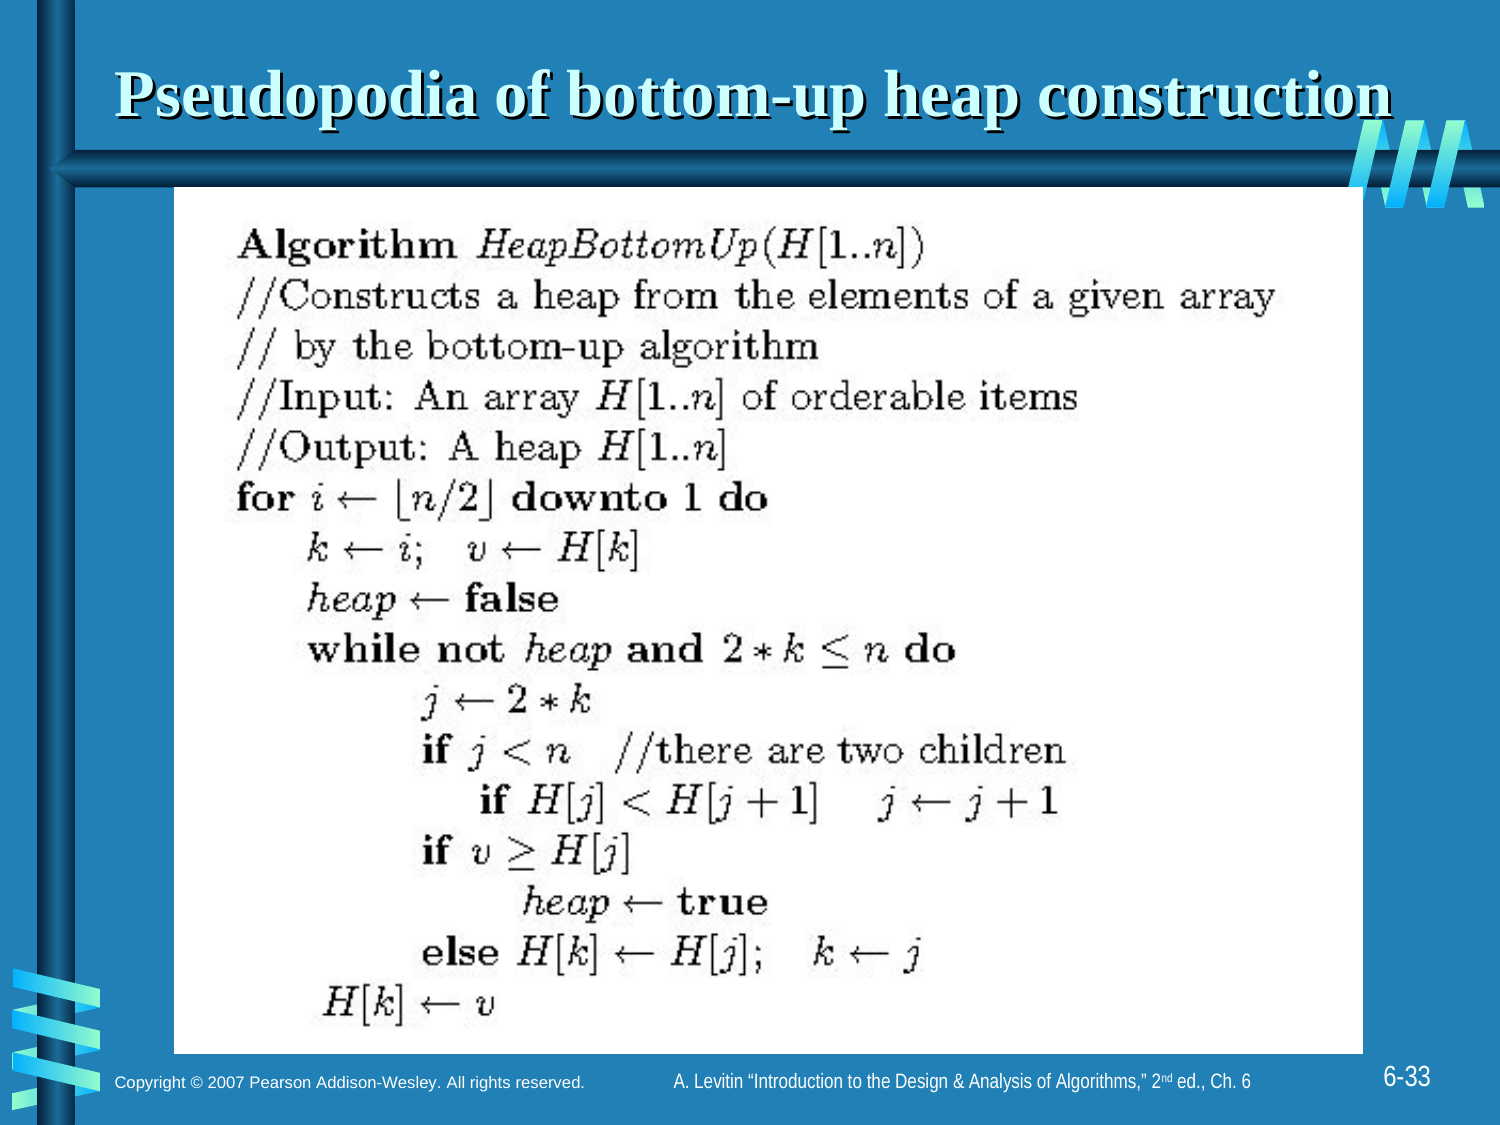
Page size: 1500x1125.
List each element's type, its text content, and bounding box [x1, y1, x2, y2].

title Pseudopodia of bottom-up heap construction [99, 24, 1425, 138]
picture [174, 187, 1364, 1054]
